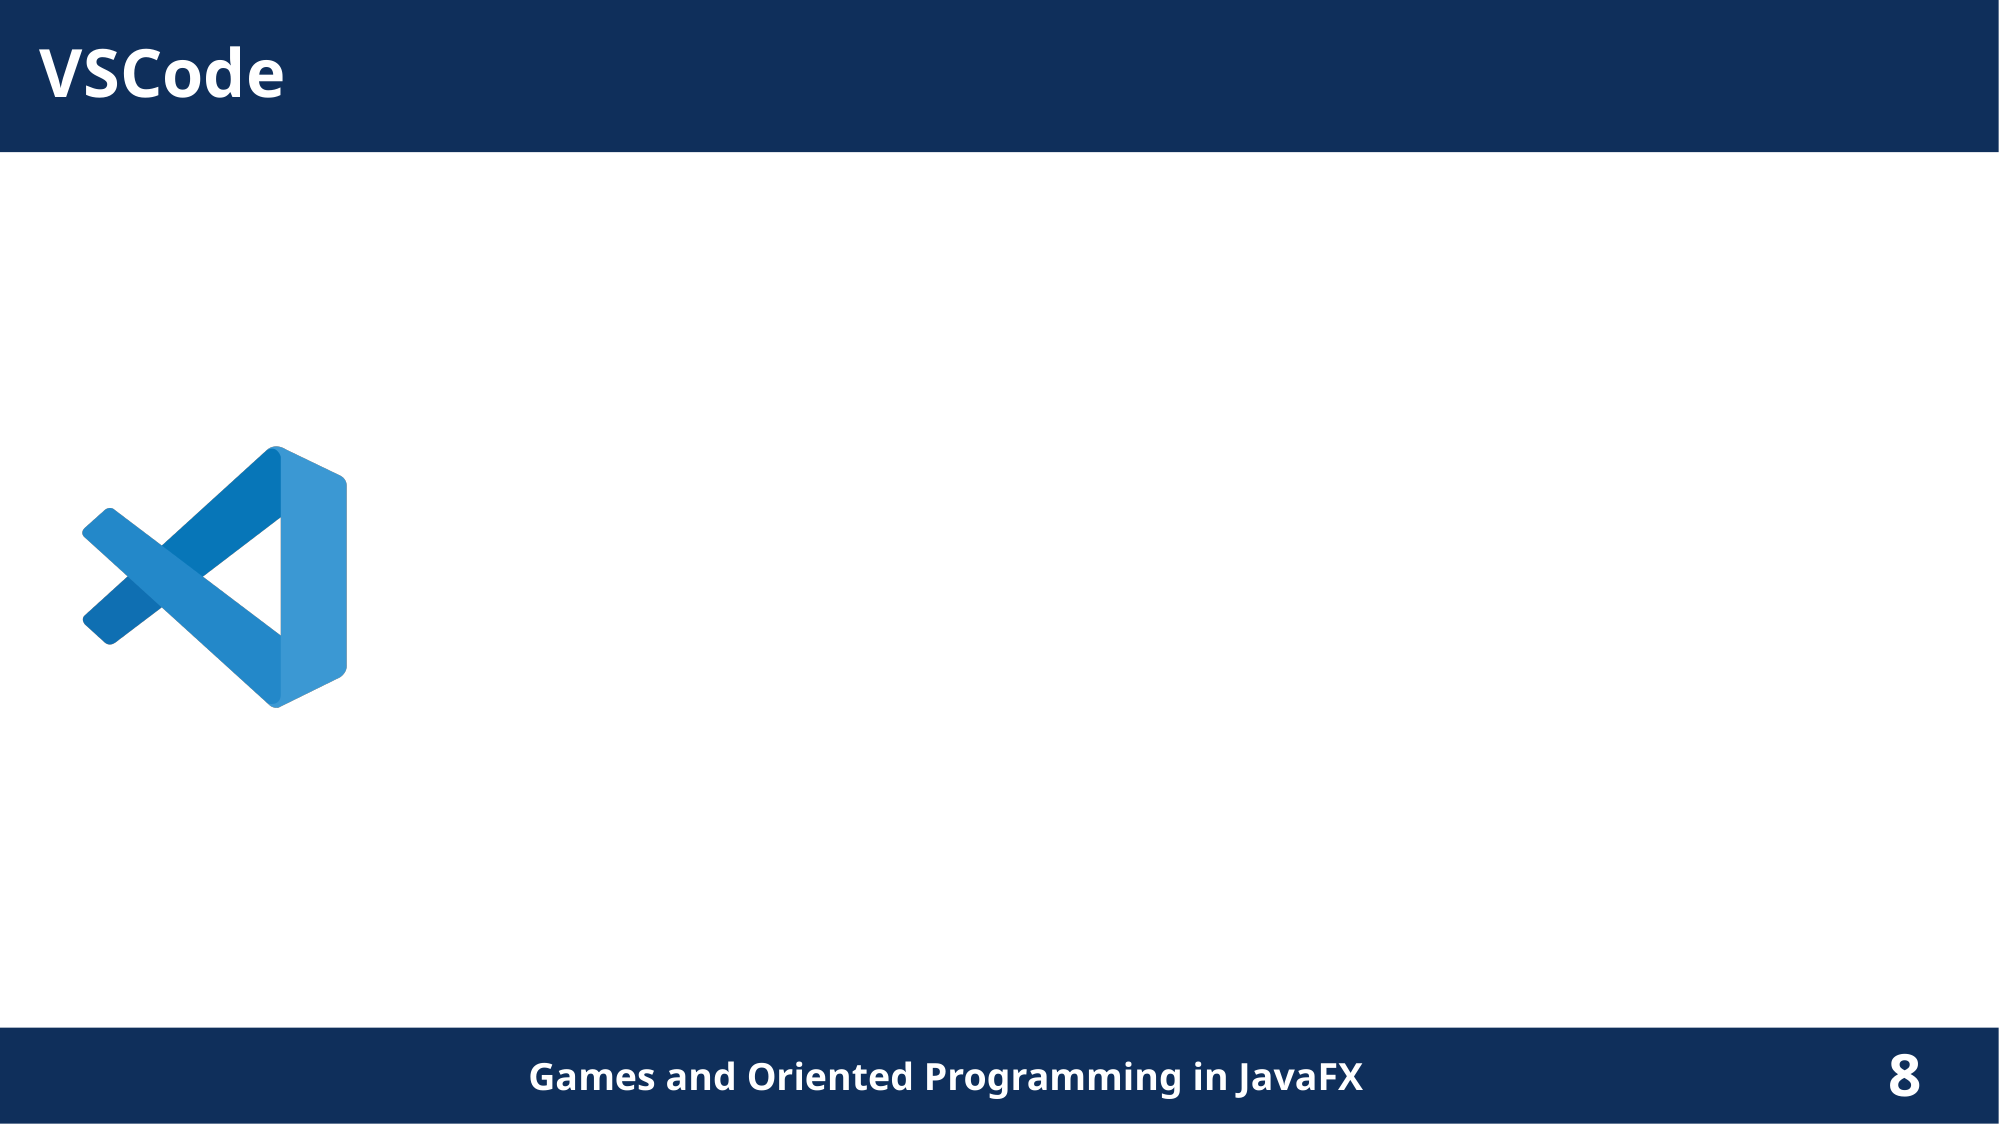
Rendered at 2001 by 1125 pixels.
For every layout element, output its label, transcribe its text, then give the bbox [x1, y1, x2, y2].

text_box VSCode [25, 23, 1999, 119]
picture [77, 442, 349, 709]
